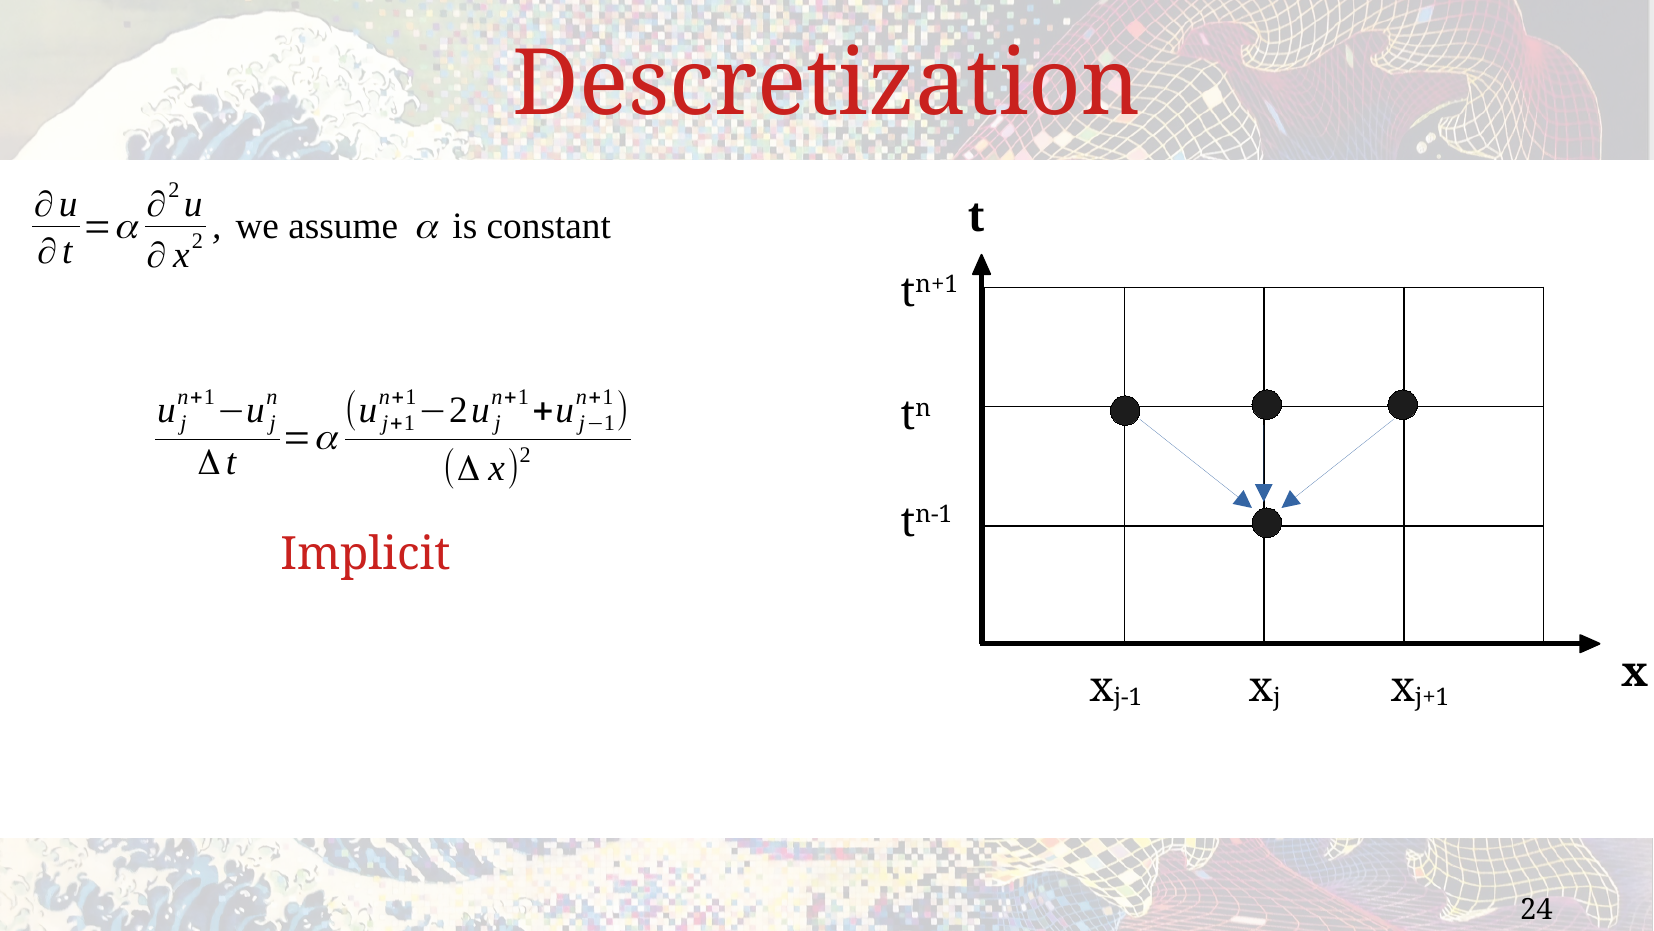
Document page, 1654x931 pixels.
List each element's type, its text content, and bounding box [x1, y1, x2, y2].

table_cell [985, 407, 1124, 525]
chart [147, 383, 639, 492]
text_box Implicit [265, 513, 603, 656]
text_box t [953, 179, 997, 237]
text_box tn [885, 377, 1004, 449]
table_header [985, 288, 1124, 406]
chart [24, 177, 621, 277]
table_cell [1405, 407, 1543, 525]
text_box [1252, 507, 1282, 538]
table_cell [1405, 527, 1543, 641]
table_header [1265, 288, 1403, 406]
table_cell [985, 527, 1124, 641]
text_box xj-1 [1074, 649, 1193, 721]
table_header [1405, 288, 1543, 406]
text_box tn-1 [885, 484, 1004, 556]
text_box xj+1 [1375, 649, 1495, 721]
table_cell [1265, 407, 1403, 525]
table_cell [1125, 407, 1263, 525]
text_box [1110, 395, 1140, 426]
text_box [1387, 389, 1418, 420]
text_box [1251, 389, 1282, 420]
text_box xj [1234, 649, 1353, 721]
table_cell [1265, 527, 1403, 641]
text_box x [1606, 634, 1654, 691]
text_box tn+1 [885, 253, 1004, 325]
title Descretization [0, 1, 1654, 157]
table_cell [1125, 527, 1263, 641]
table_header [1125, 288, 1263, 406]
